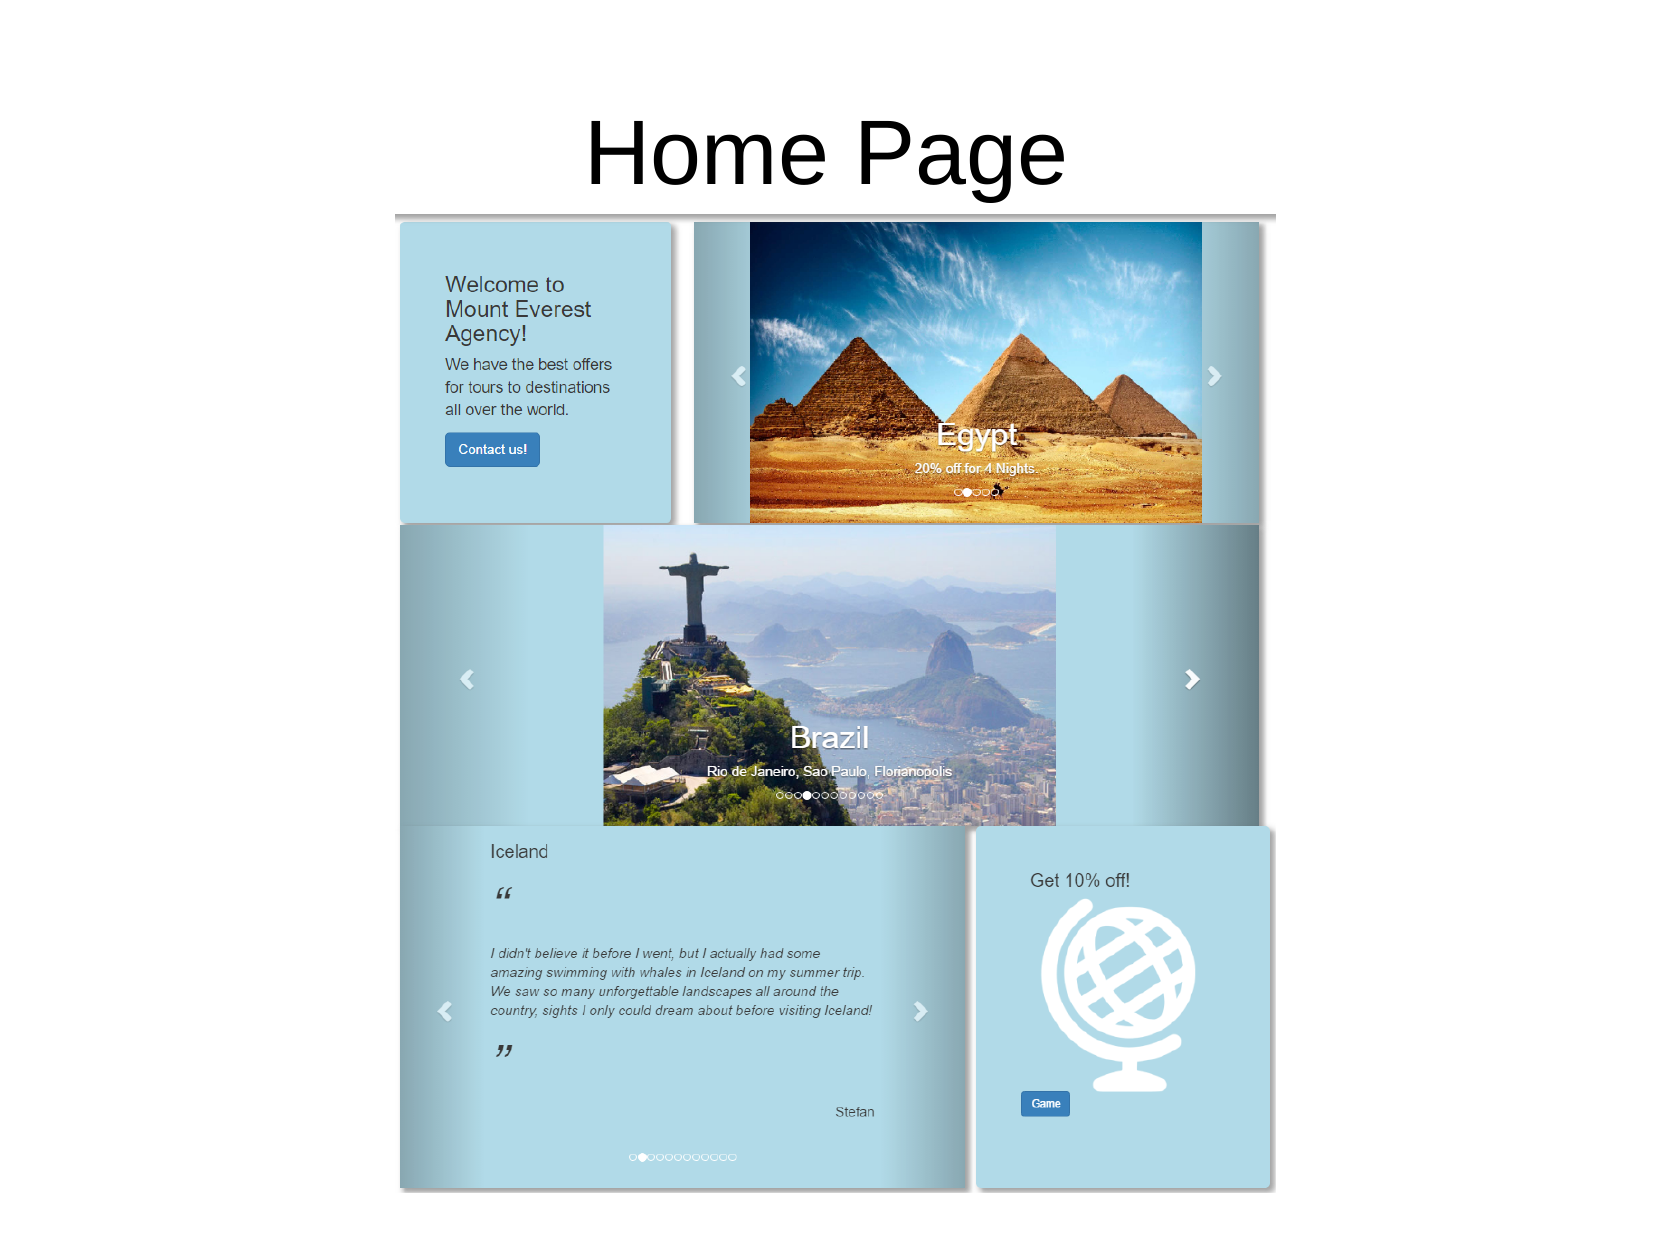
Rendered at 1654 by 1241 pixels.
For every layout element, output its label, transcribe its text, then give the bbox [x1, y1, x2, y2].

title Home Page [82, 49, 1571, 257]
picture [395, 214, 1276, 1193]
